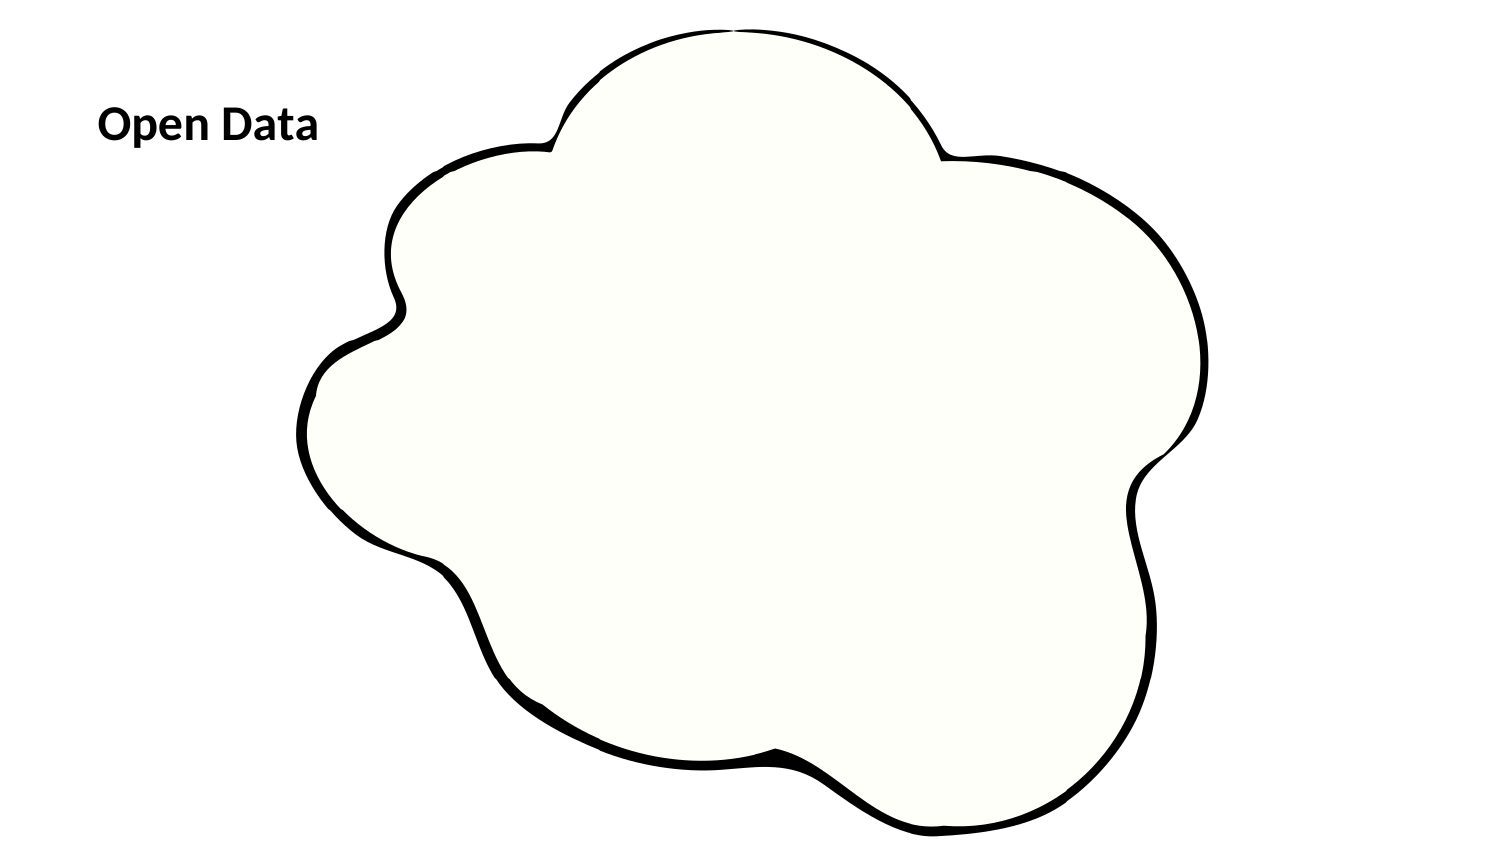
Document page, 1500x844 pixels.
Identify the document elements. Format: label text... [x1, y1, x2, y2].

picture [288, 3, 1222, 844]
text_box Open Data [82, 82, 288, 178]
